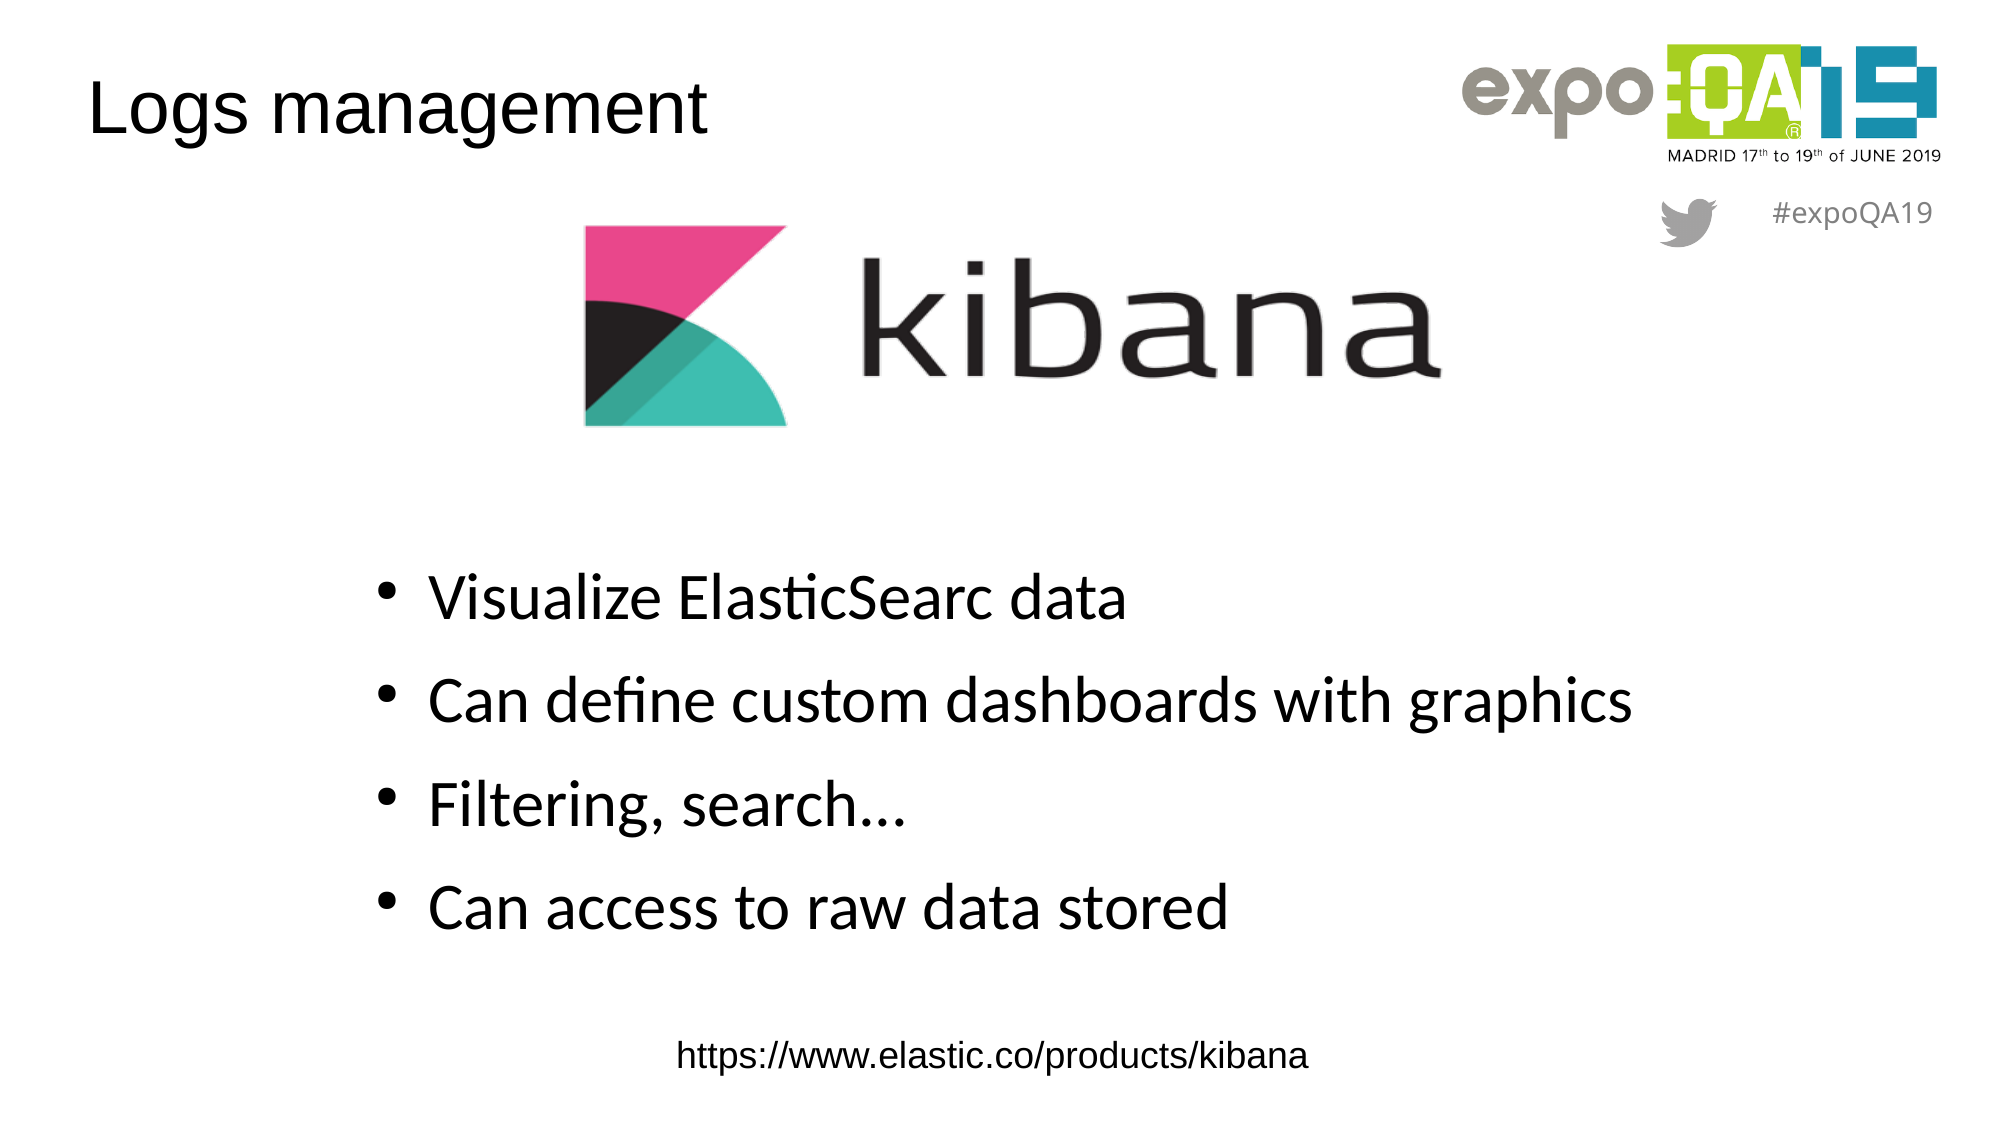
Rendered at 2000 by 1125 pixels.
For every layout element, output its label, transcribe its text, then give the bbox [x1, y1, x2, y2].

title Logs management [72, 54, 1277, 164]
picture [1429, 37, 1948, 165]
picture [1659, 193, 1718, 253]
text_box https://www.elastic.co/products/kibana [661, 1026, 1359, 1087]
list Visualize ElasticSearc data Can define custom dashboards with graphics Filtering, search... Can access to raw data stored [342, 560, 1689, 904]
picture [578, 212, 1454, 438]
